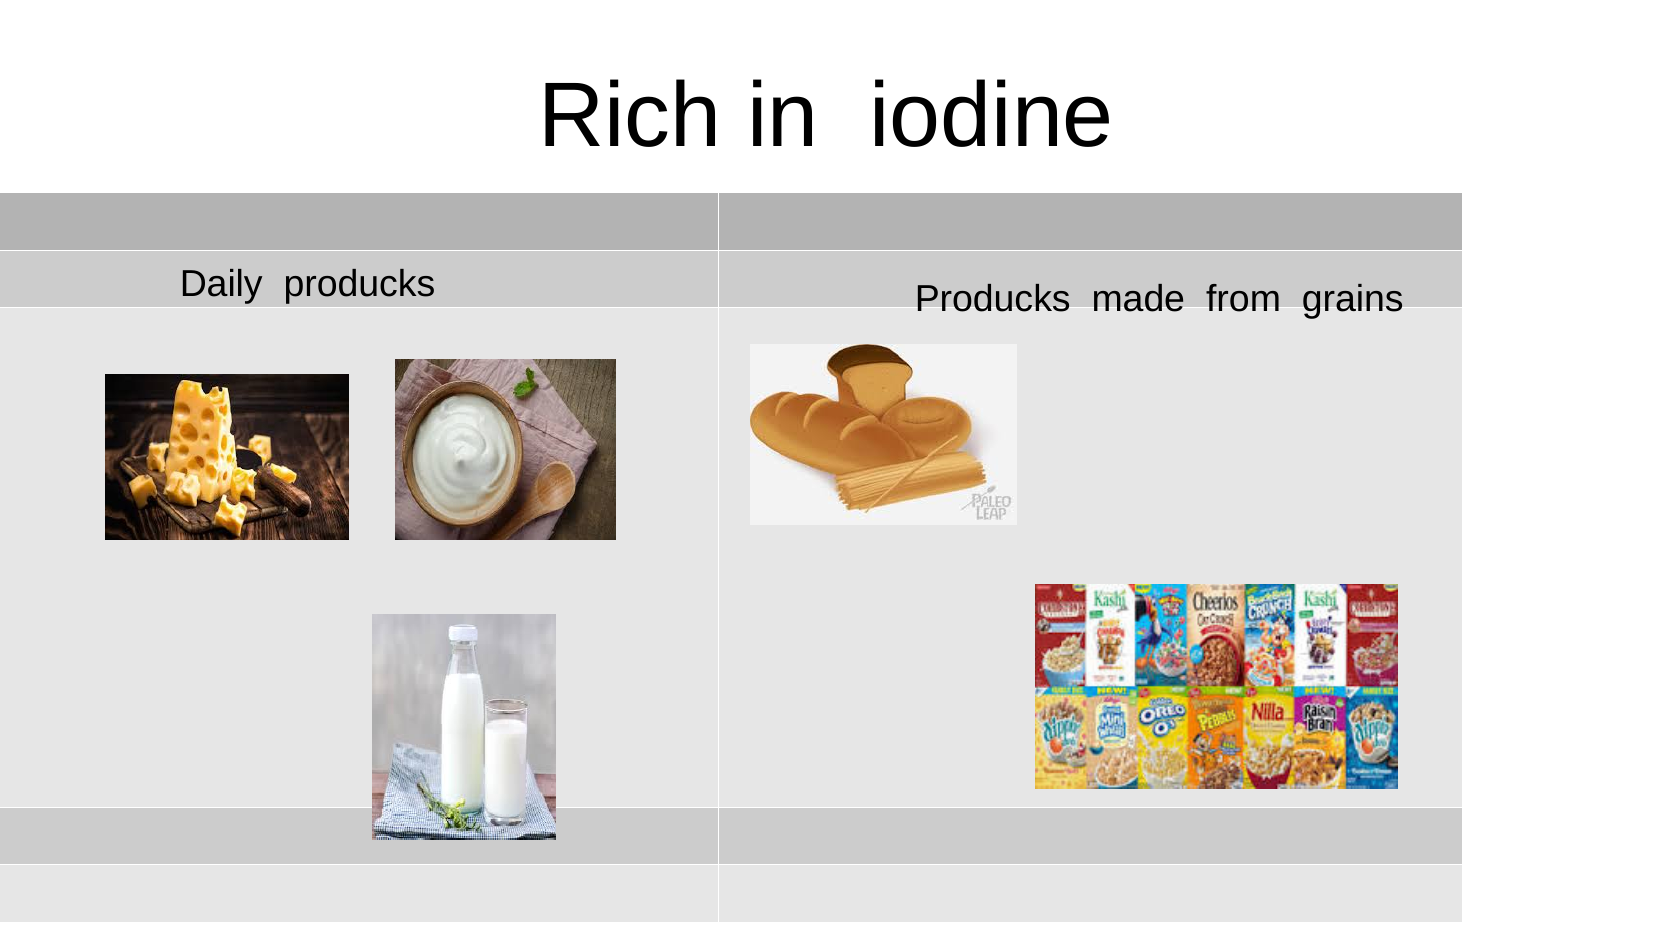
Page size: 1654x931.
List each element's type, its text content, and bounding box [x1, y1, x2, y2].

table_cell [0, 251, 718, 307]
picture [750, 344, 1017, 526]
picture [395, 359, 616, 541]
table_header [719, 193, 1462, 250]
title Rich in iodine [82, 37, 1571, 193]
text_box Producks made from grains [900, 270, 1419, 327]
table_cell [0, 865, 718, 922]
table_cell [719, 251, 1462, 307]
text_box Daily producks [165, 255, 482, 312]
table_cell [719, 308, 1462, 807]
table_cell [719, 865, 1462, 922]
picture [372, 614, 556, 841]
picture [105, 374, 349, 541]
table_header [0, 193, 718, 250]
table_cell [719, 808, 1462, 864]
table_cell [0, 308, 718, 807]
picture [1035, 584, 1398, 789]
table_cell [0, 808, 718, 864]
